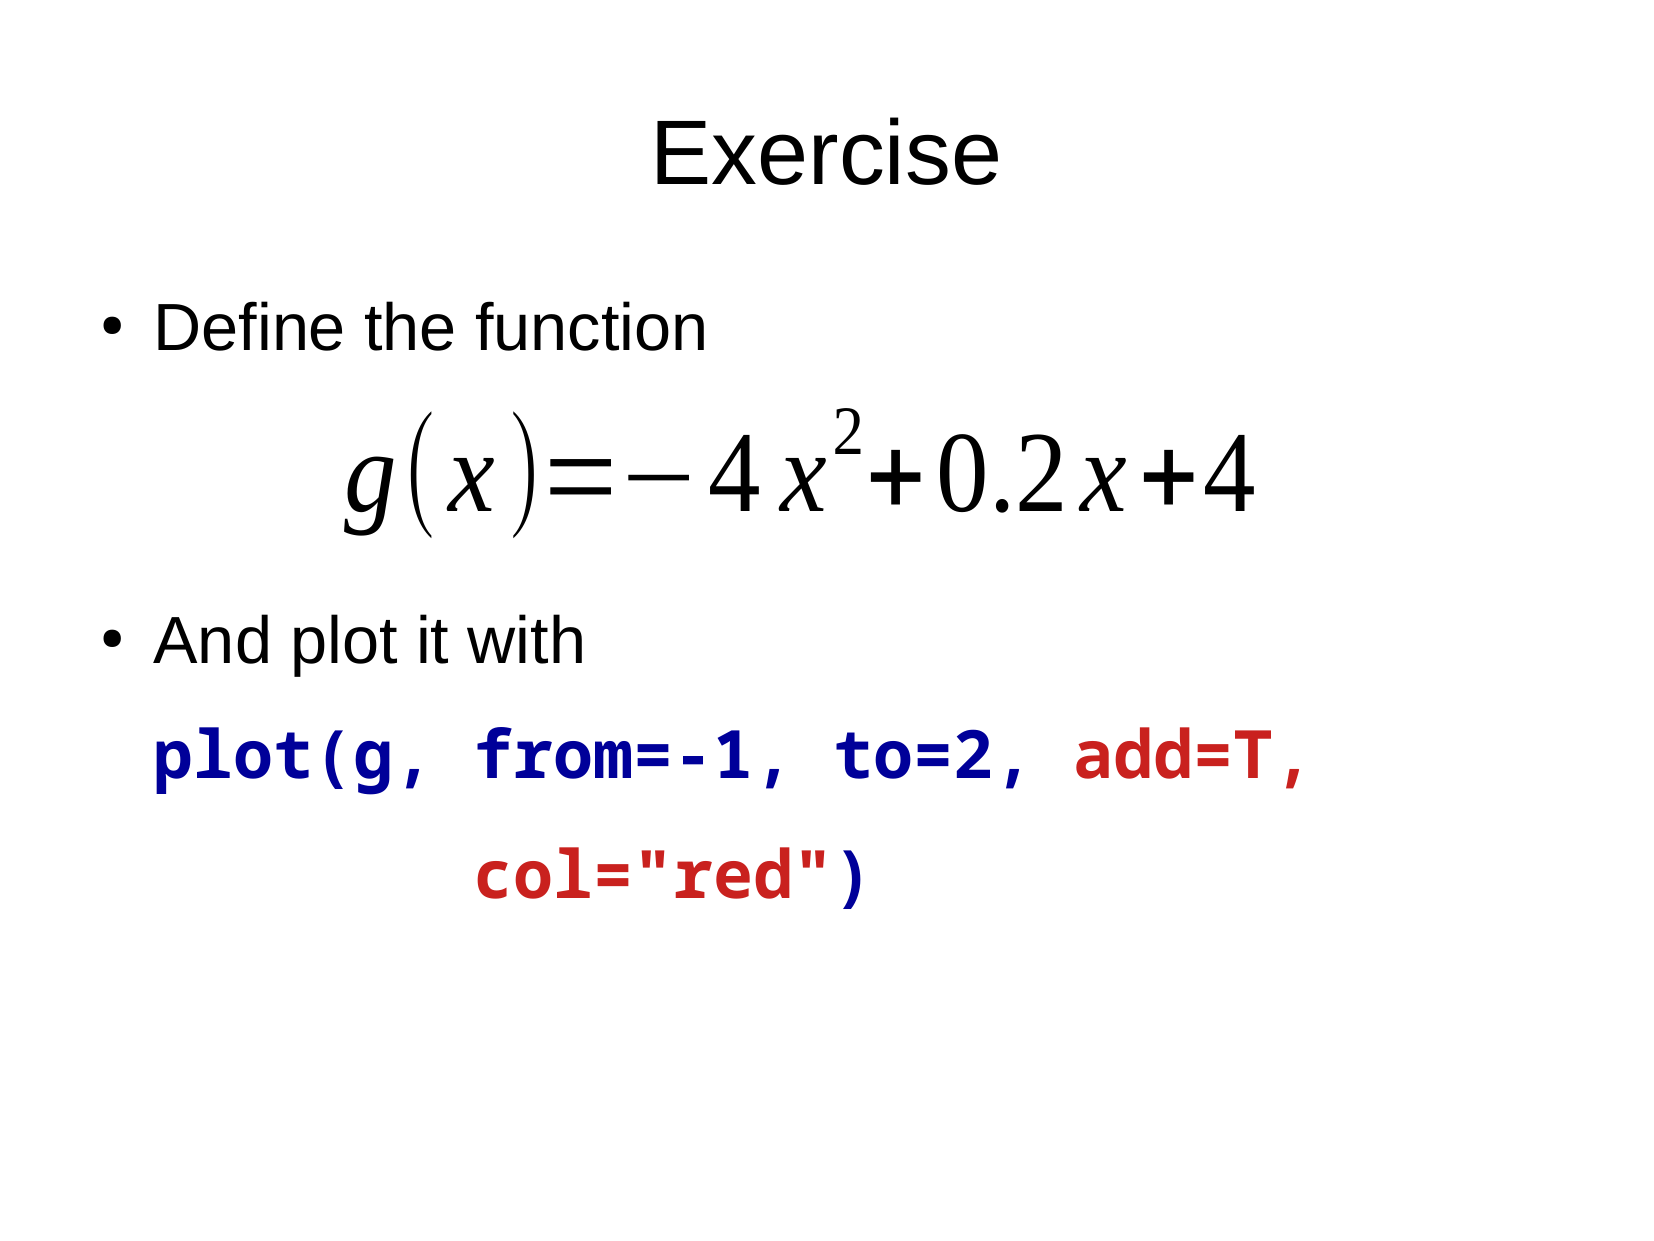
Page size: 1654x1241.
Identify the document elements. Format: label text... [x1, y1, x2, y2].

list Define the function And plot it with plot(g, from=-1, to=2, add=T, col="red") [82, 290, 1571, 1010]
chart [311, 389, 1288, 544]
title Exercise [82, 49, 1571, 257]
